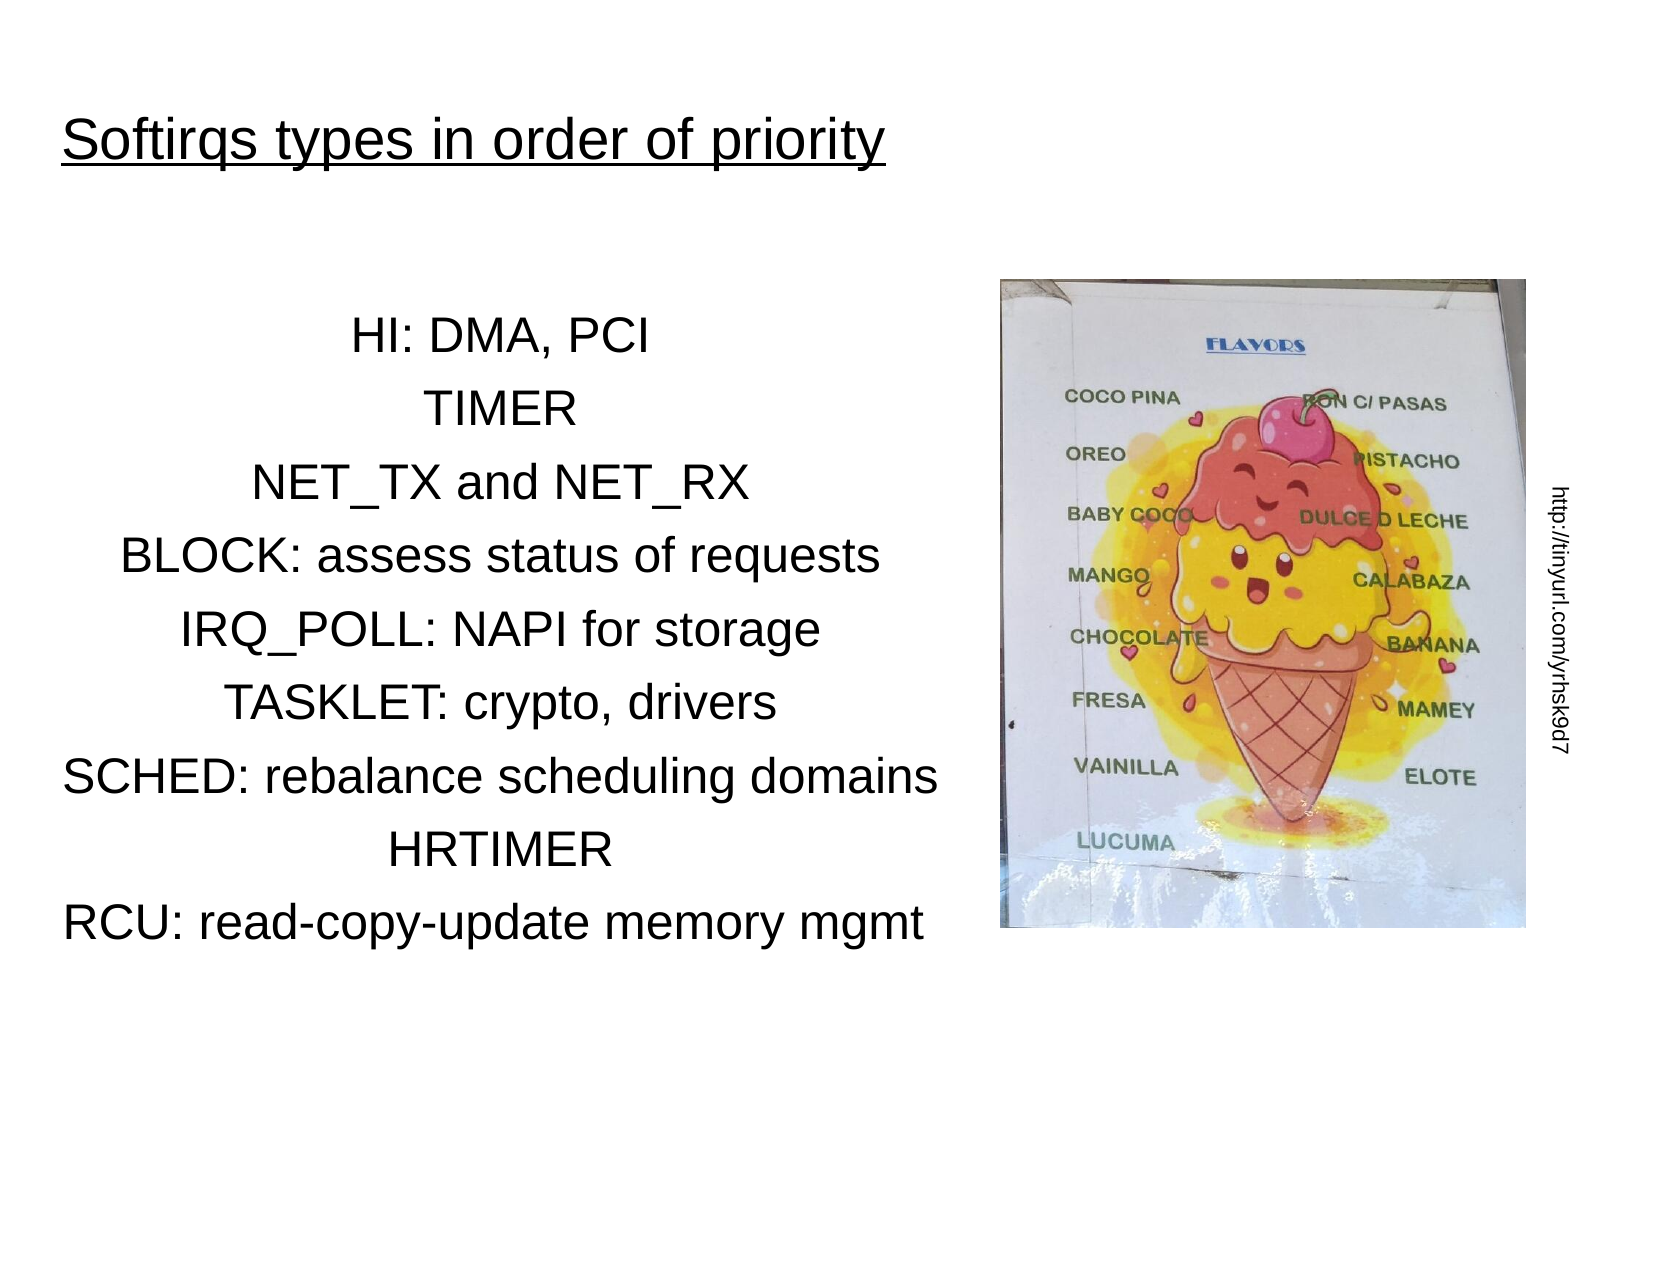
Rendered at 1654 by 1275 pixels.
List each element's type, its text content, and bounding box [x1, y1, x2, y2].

text_box http://tinyurl.com/yrhsk9d7 [1536, 471, 1581, 770]
picture [1000, 279, 1526, 928]
text_box HI: DMA, PCI TIMER NET_TX and NET_RX BLOCK: assess status of requests IRQ_POLL: NAPI for storage TASKLET: crypto, drivers SCHED: rebalance scheduling domains HRTIMER RCU: read-copy-update memory mgmt [46, 299, 955, 958]
title Softirqs types in order of priority [61, 57, 887, 221]
